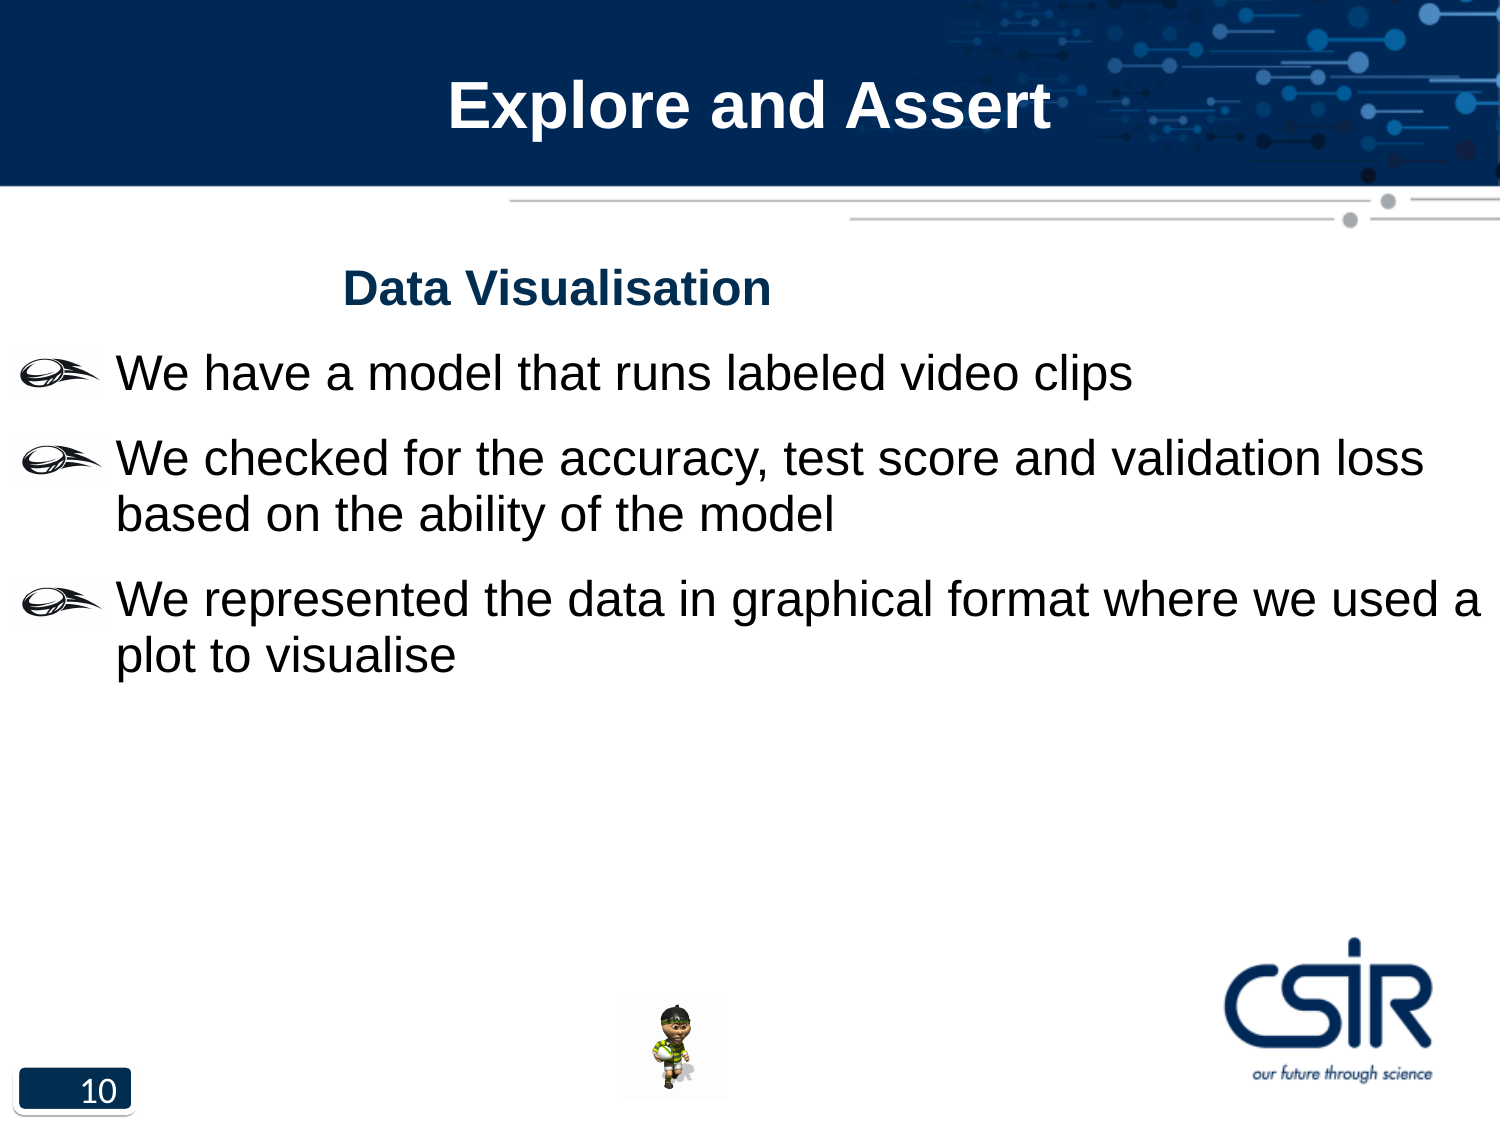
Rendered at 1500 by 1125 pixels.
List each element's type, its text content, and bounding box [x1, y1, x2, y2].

picture [0, 0, 1500, 1125]
title Explore and Assert [75, 44, 1425, 166]
text_box We have a model that runs labeled video clips We checked for the accuracy, test score and validation loss based on the ability of the model We represented the data in graphical format where we used a plot to visualise [44, 259, 1500, 768]
